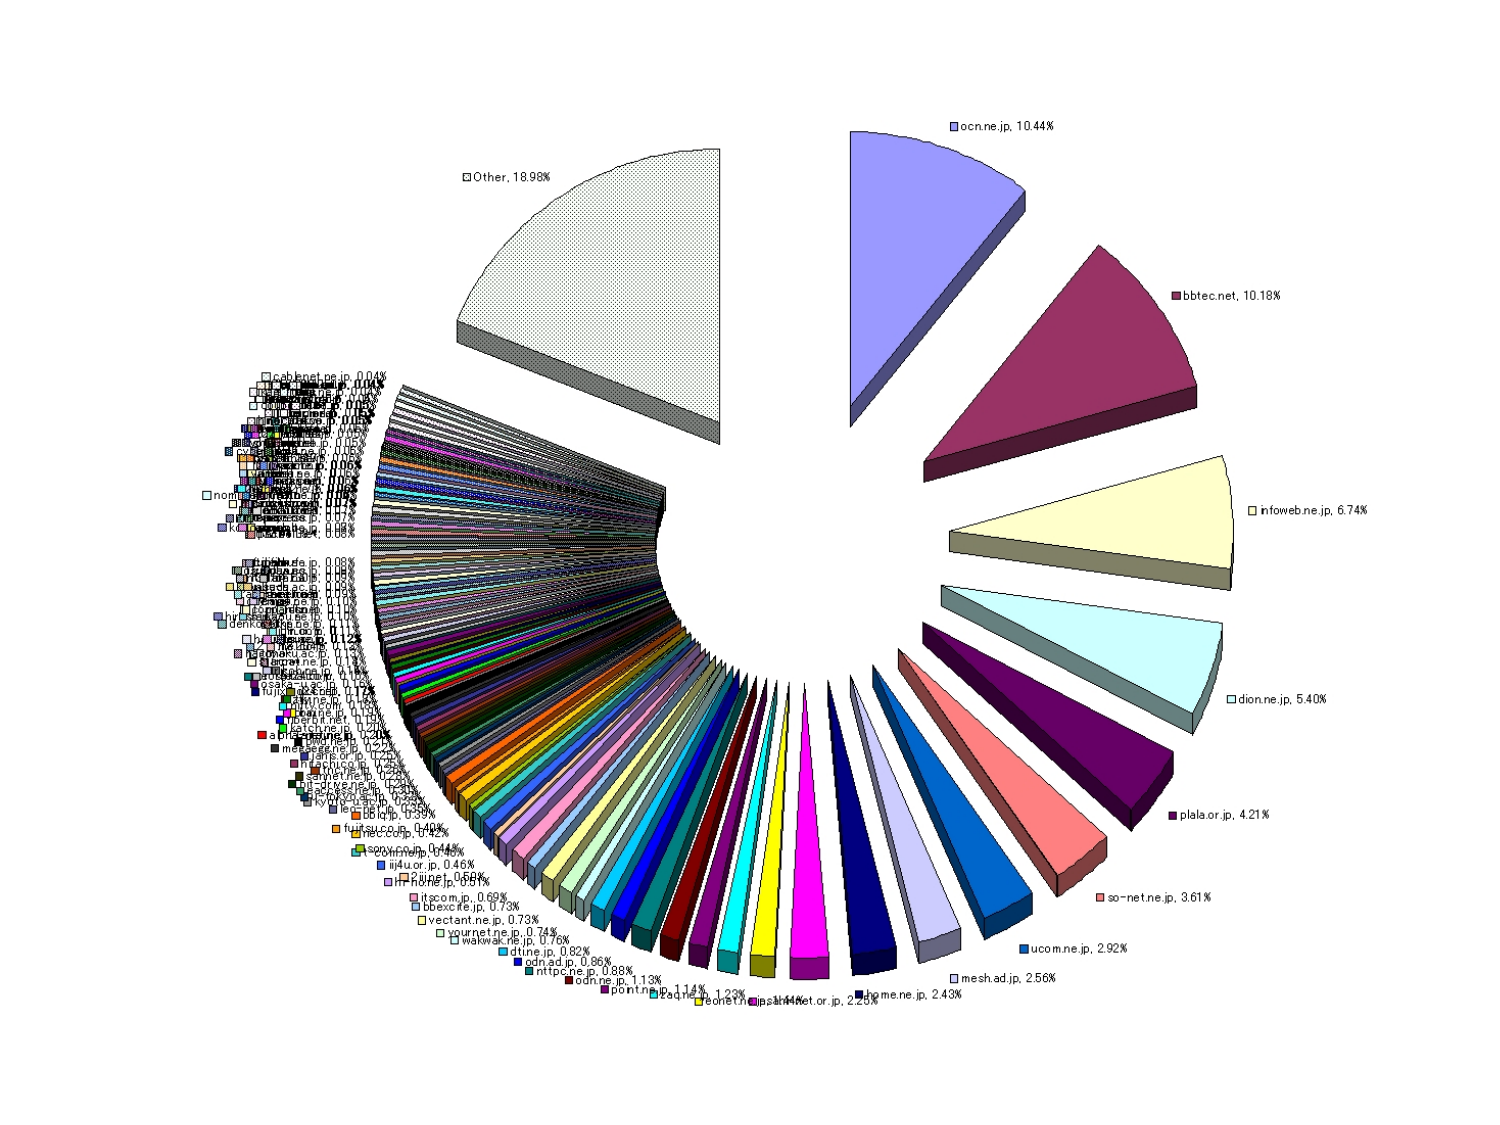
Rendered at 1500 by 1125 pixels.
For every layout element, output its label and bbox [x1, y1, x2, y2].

picture [189, 120, 1378, 1019]
